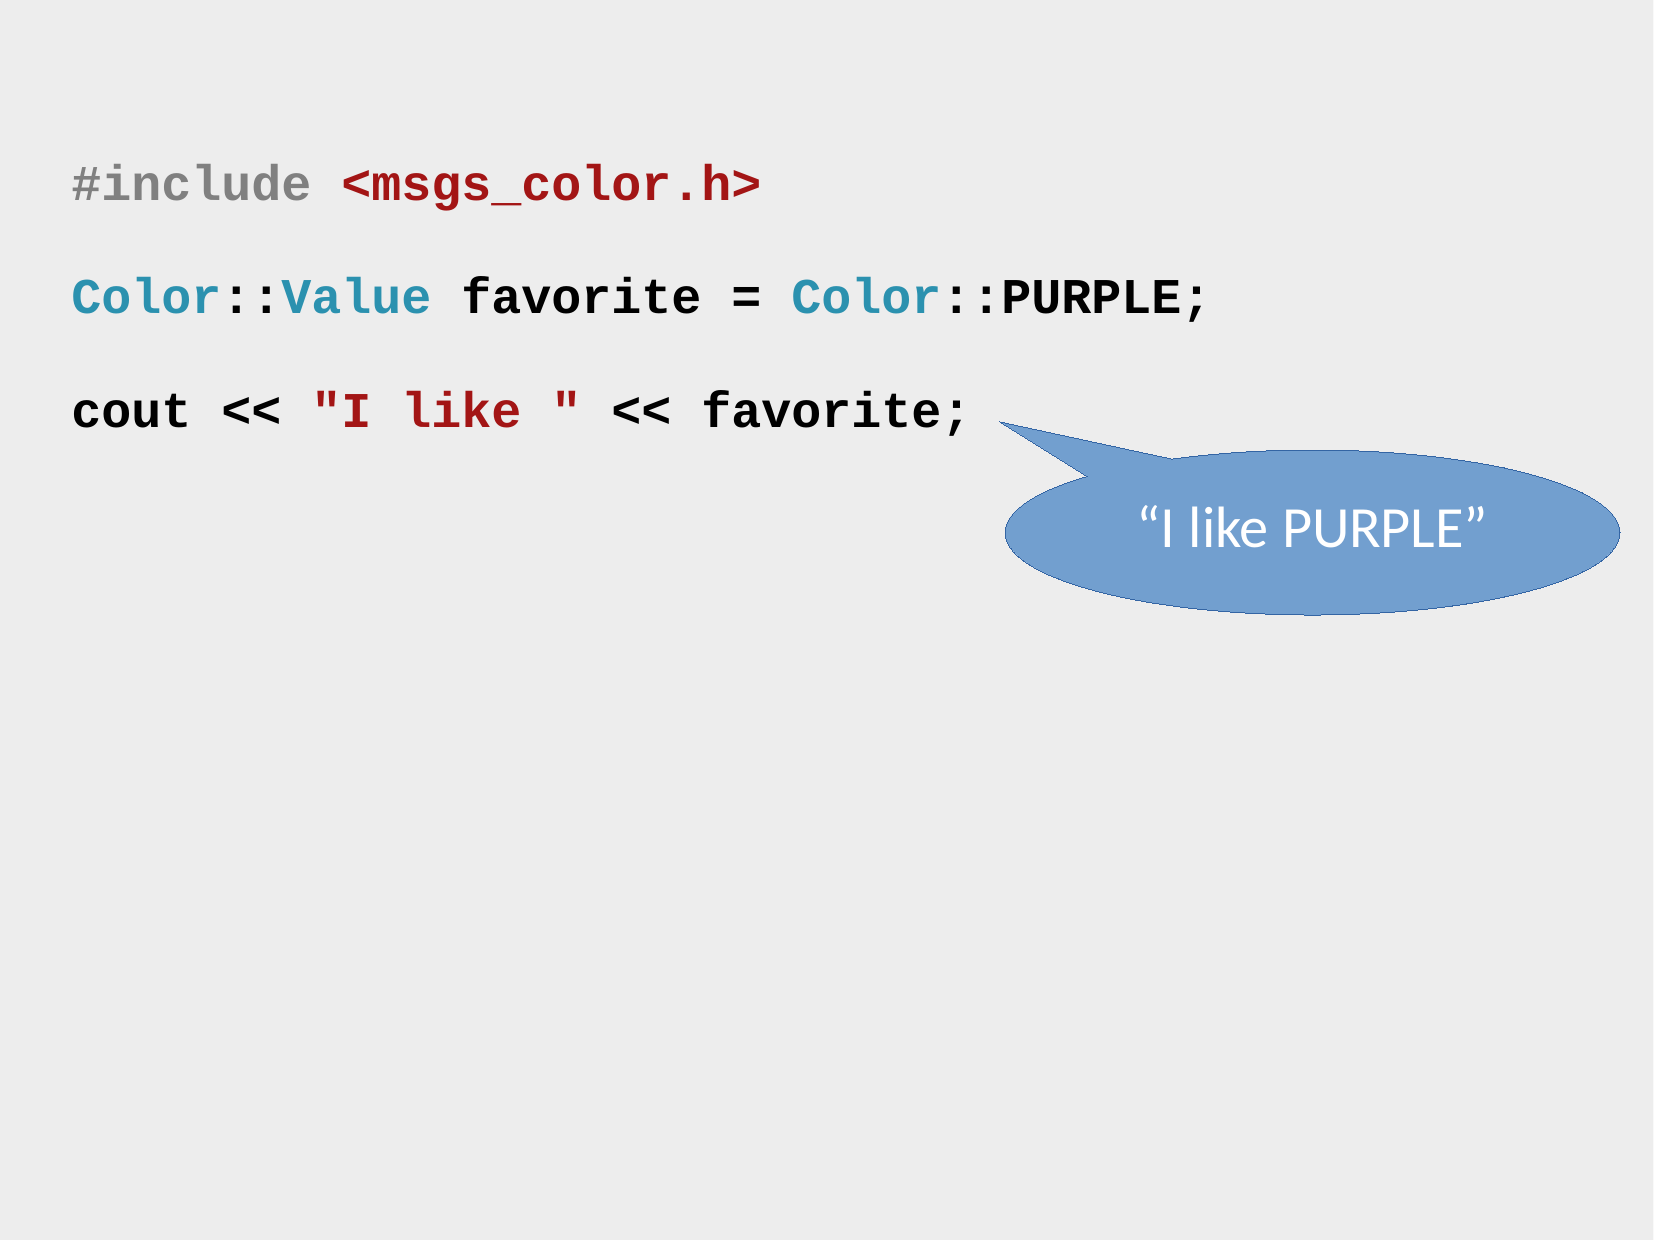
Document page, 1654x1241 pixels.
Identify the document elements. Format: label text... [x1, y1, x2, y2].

text_box “I like PURPLE” [999, 421, 1621, 616]
text_box #include <msgs_color.h> Color::Value favorite = Color::PURPLE; cout << "I like " << favorite; [56, 151, 1654, 451]
